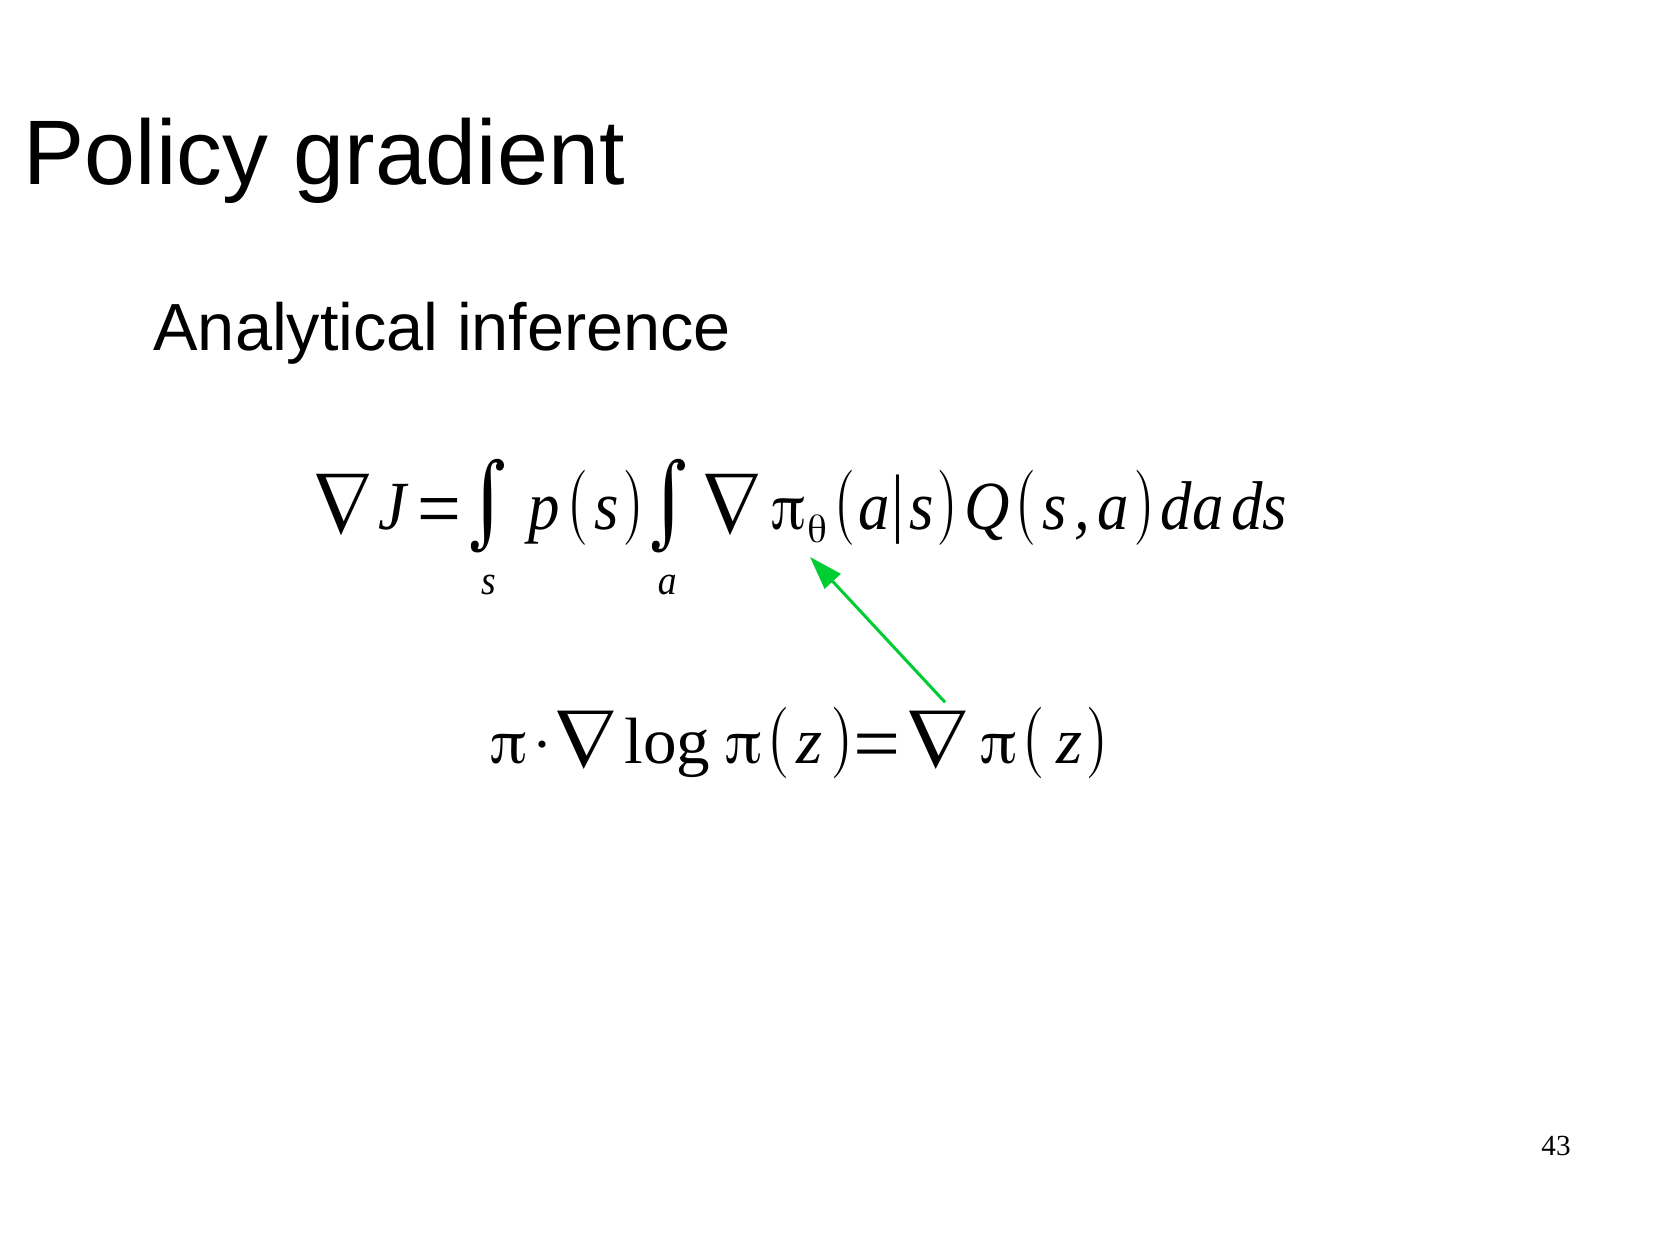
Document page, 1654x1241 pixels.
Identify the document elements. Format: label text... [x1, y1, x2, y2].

title Policy gradient [23, 49, 1512, 257]
chart [473, 702, 1126, 782]
list Analytical inference [82, 290, 1571, 1010]
chart [296, 452, 1306, 604]
